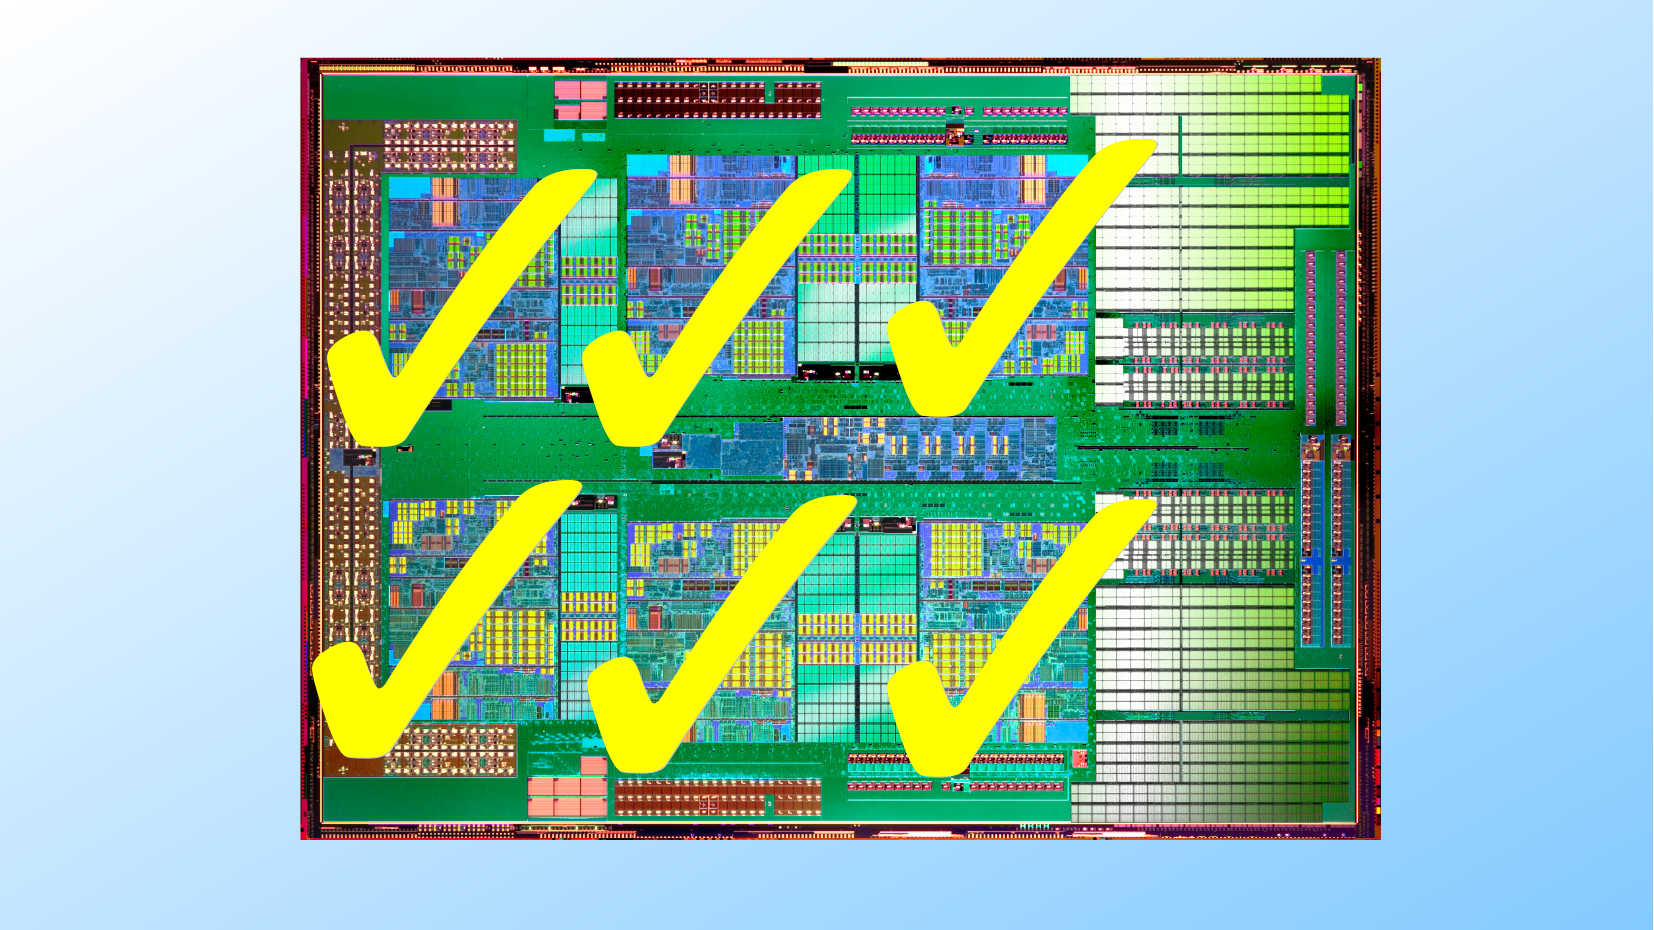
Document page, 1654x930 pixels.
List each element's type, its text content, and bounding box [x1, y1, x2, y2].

text_box ✓ [235, 18, 490, 330]
text_box ✓ [490, 18, 795, 344]
text_box ✓ [495, 344, 875, 930]
text_box ✓ [795, 348, 1175, 930]
text_box ✓ [220, 330, 601, 927]
picture [1175, 57, 1381, 841]
text_box ✓ [795, 0, 1175, 348]
